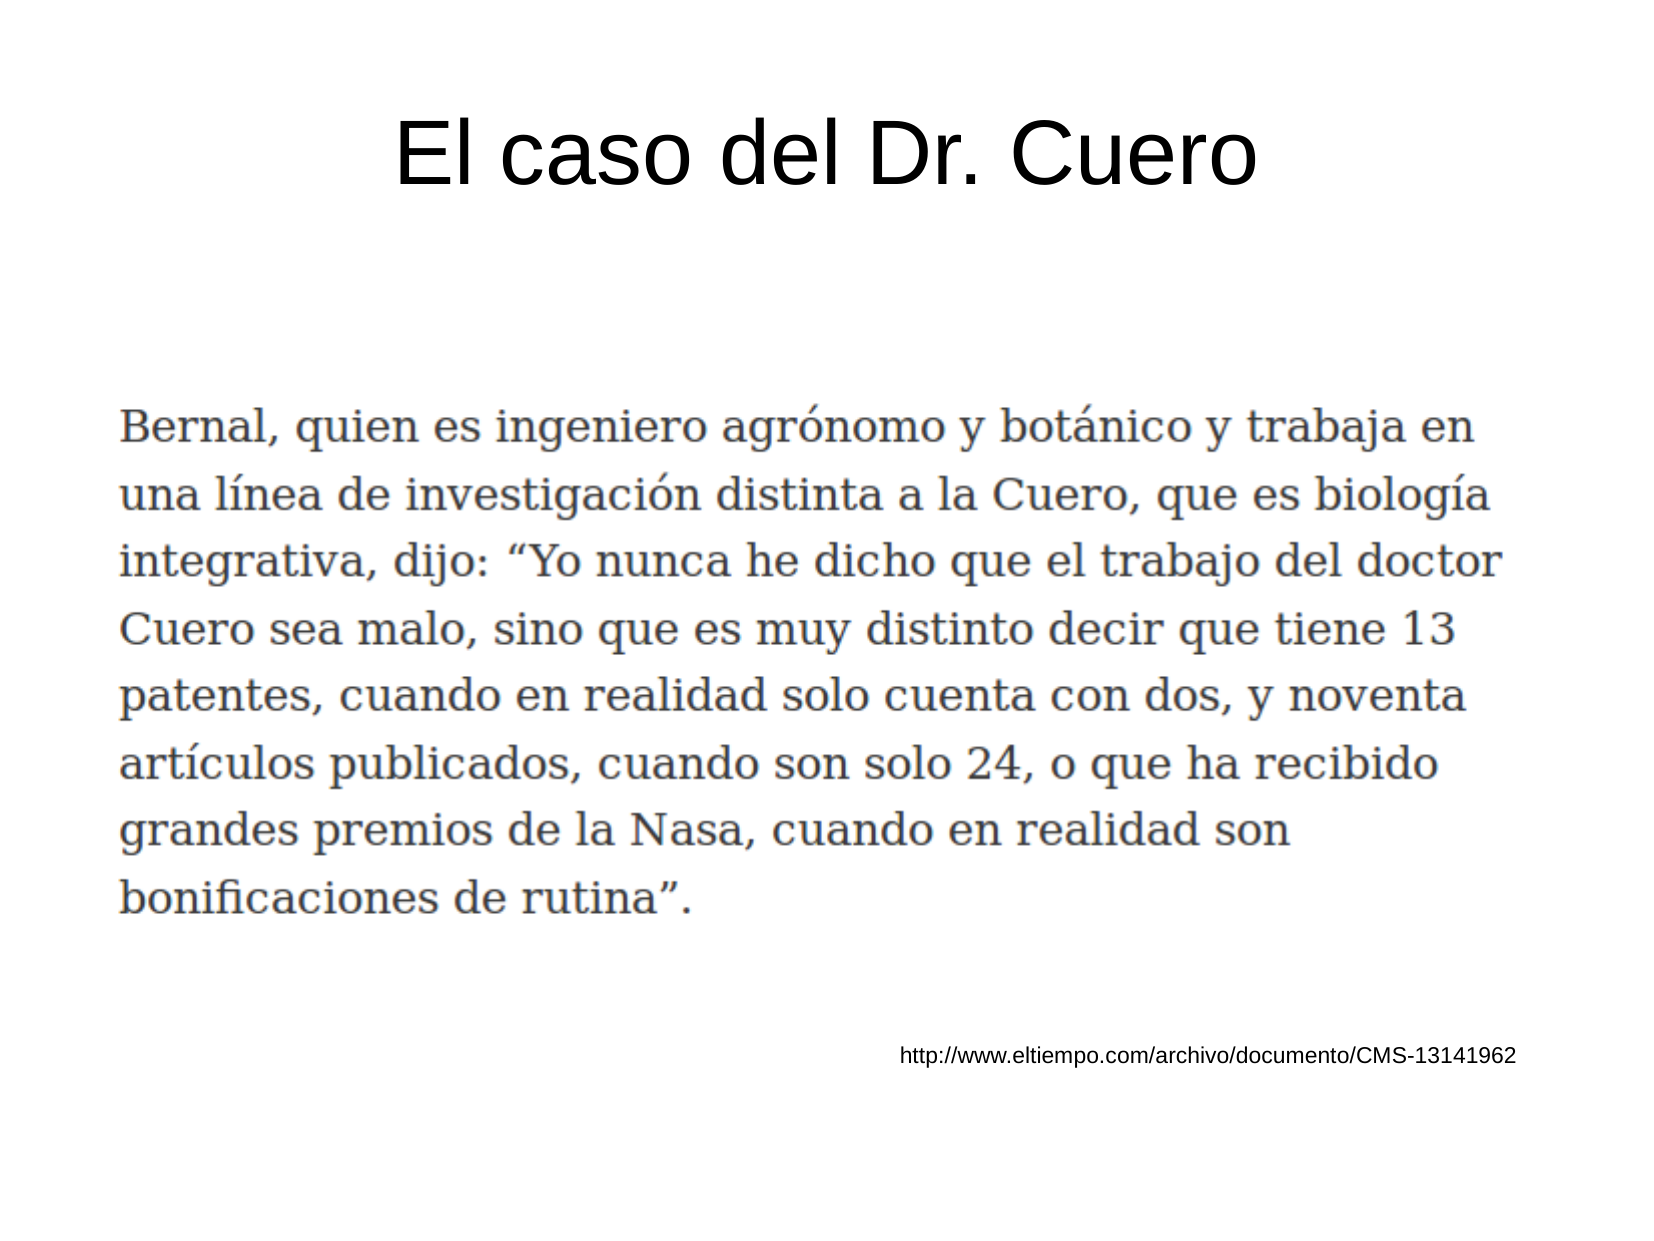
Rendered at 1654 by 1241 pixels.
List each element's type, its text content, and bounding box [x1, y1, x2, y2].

text_box http://www.eltiempo.com/archivo/documento/CMS-13141962 [885, 1035, 1654, 1137]
picture [105, 374, 1561, 952]
title El caso del Dr. Cuero [82, 49, 1571, 257]
